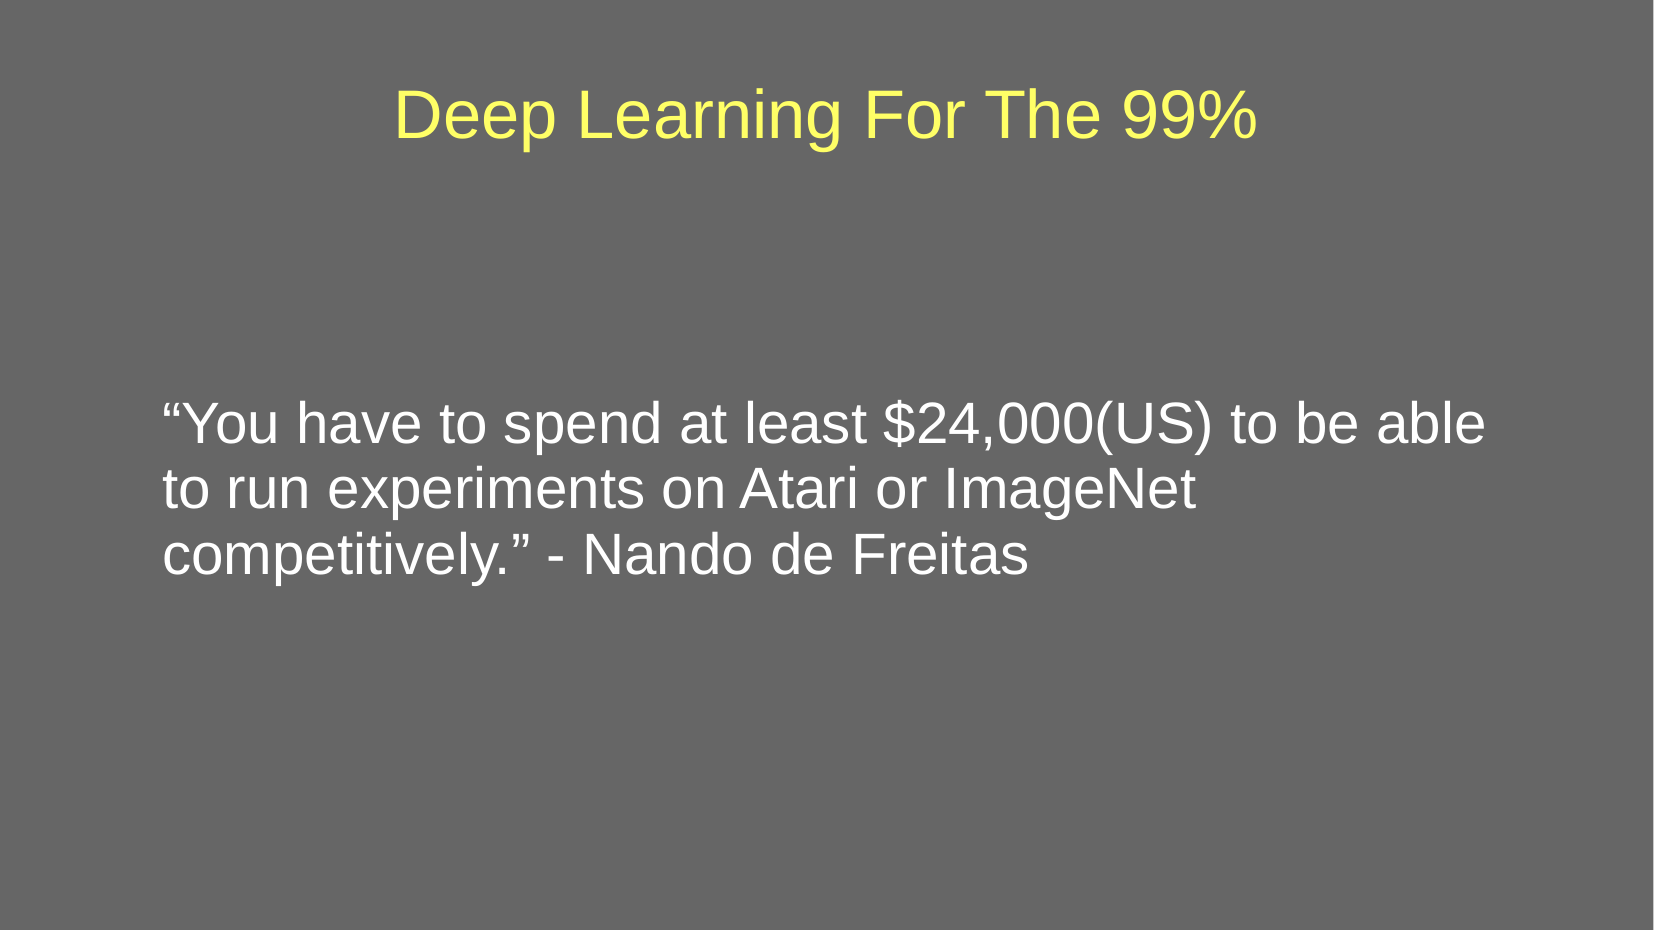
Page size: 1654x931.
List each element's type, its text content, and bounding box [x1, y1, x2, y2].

title Deep Learning For The 99% [82, 36, 1571, 193]
text_box “You have to spend at least $24,000(US) to be able to run experiments on Atari or ImageNet competitively.” - Nando de Freitas [147, 383, 1532, 595]
